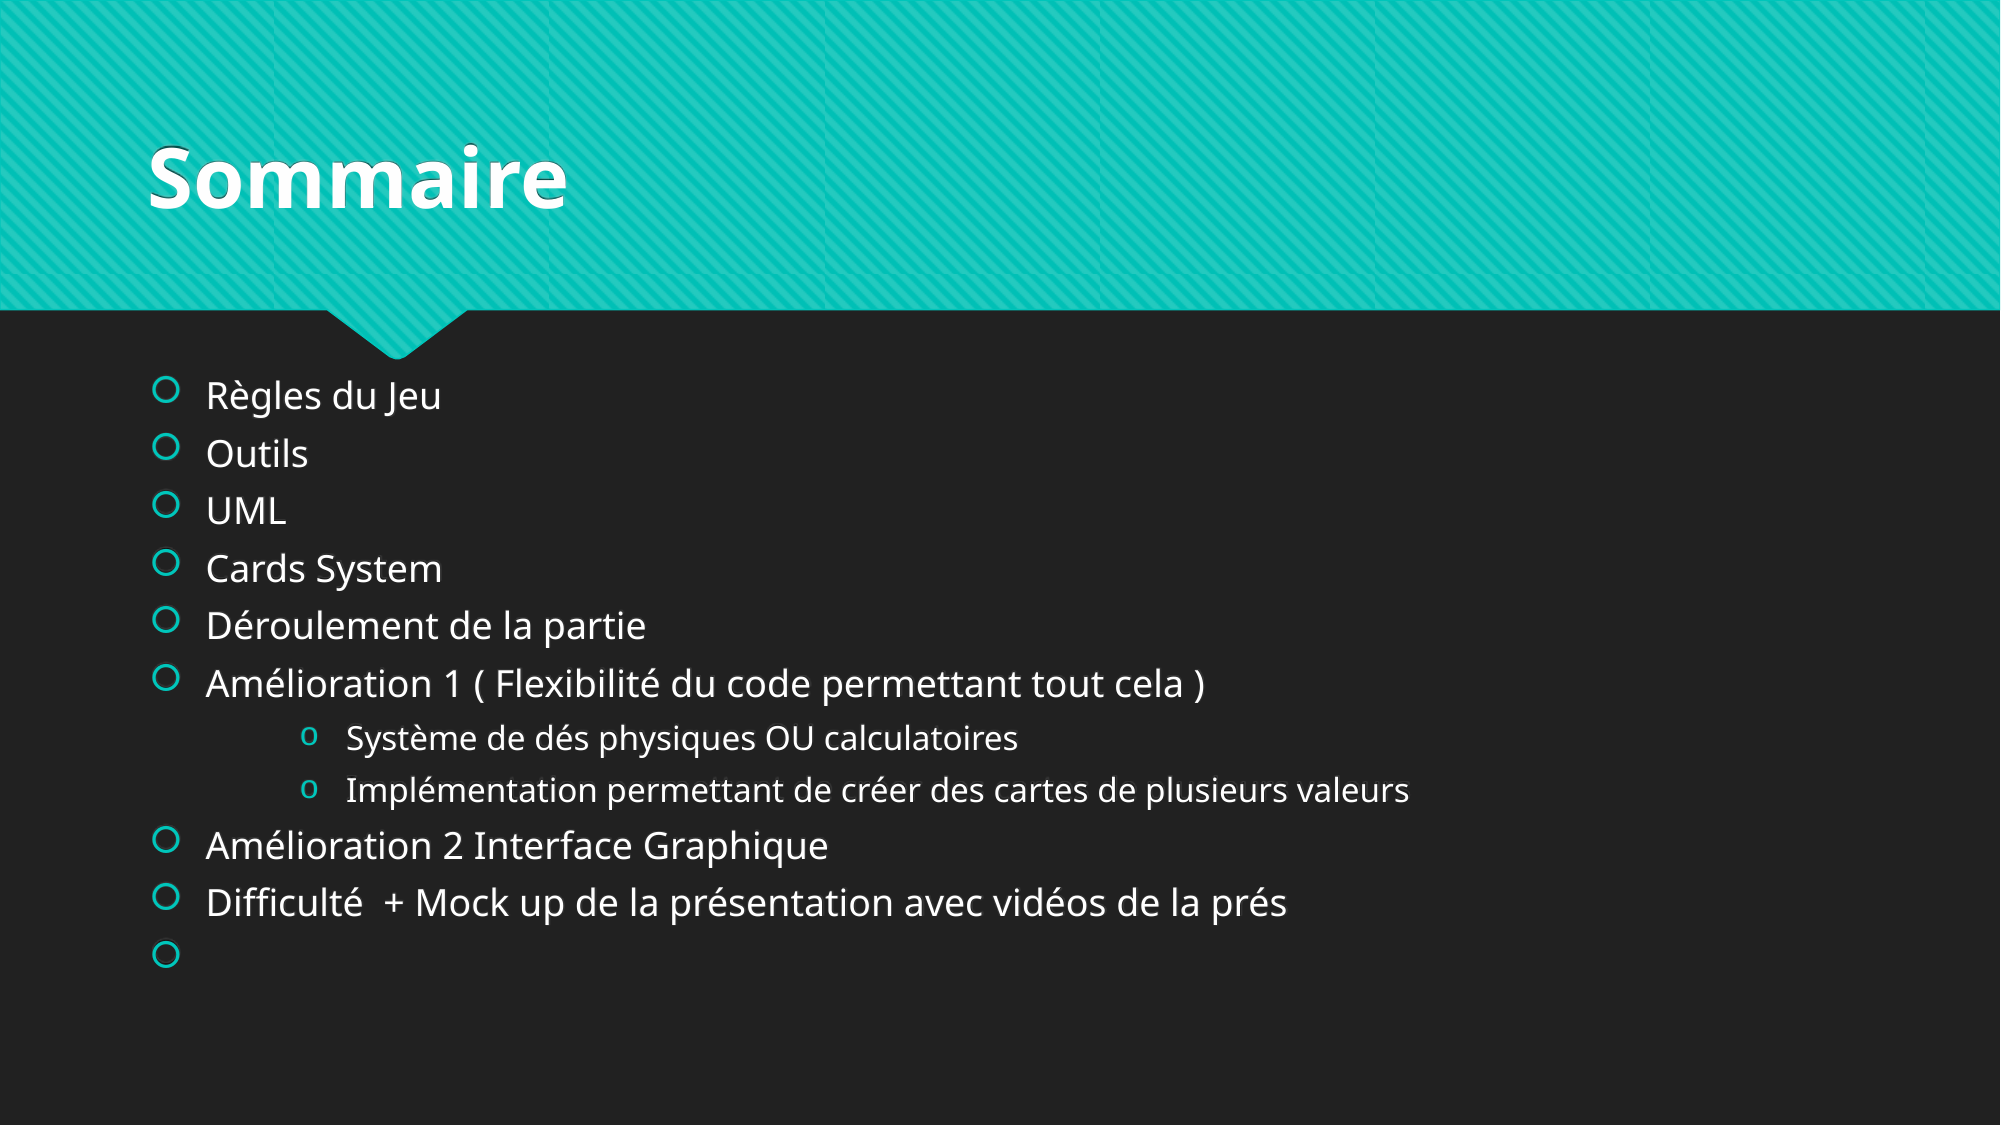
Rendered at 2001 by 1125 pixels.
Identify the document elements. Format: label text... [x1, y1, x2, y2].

list Règles du Jeu Outils UML Cards System Déroulement de la partie Amélioration 1 ( Flexibilité du code permettant tout cela ) Système de dés physiques OU calculatoires Implémentation permettant de créer des cartes de plusieurs valeurs Amélioration 2 Interface Graphique Difficulté + Mock up de la présentation avec vidéos de la prés [134, 364, 1866, 962]
title Sommaire [132, 73, 1868, 233]
